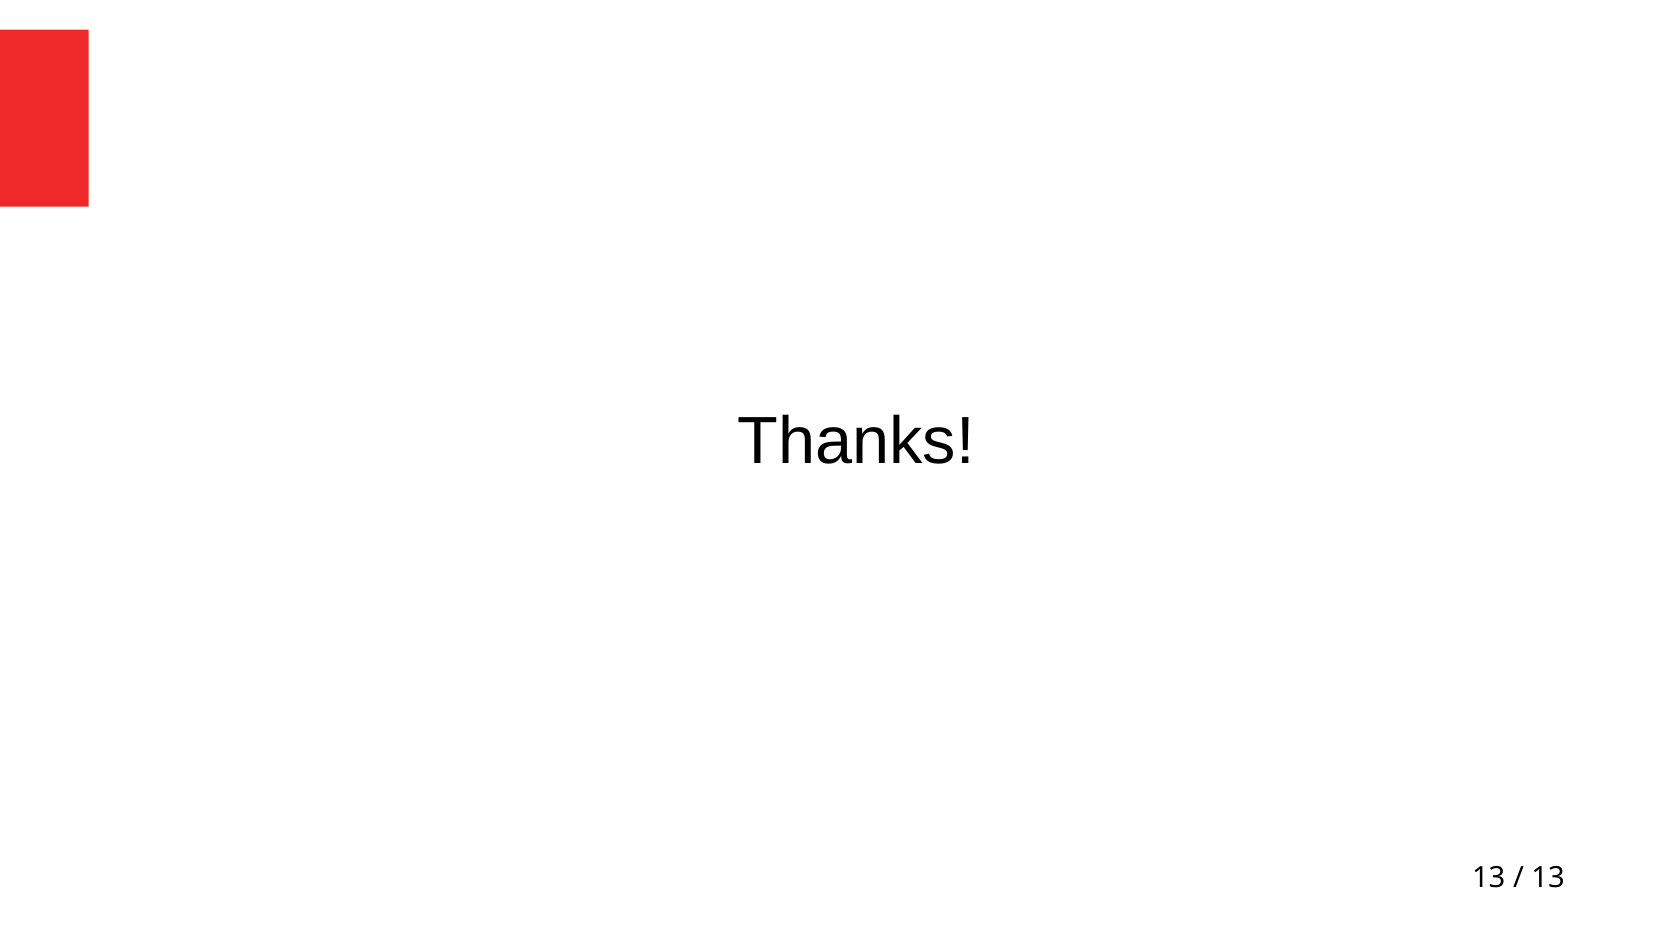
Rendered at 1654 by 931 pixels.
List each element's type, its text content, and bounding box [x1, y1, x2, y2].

subtitle Thanks! [118, 29, 1595, 851]
